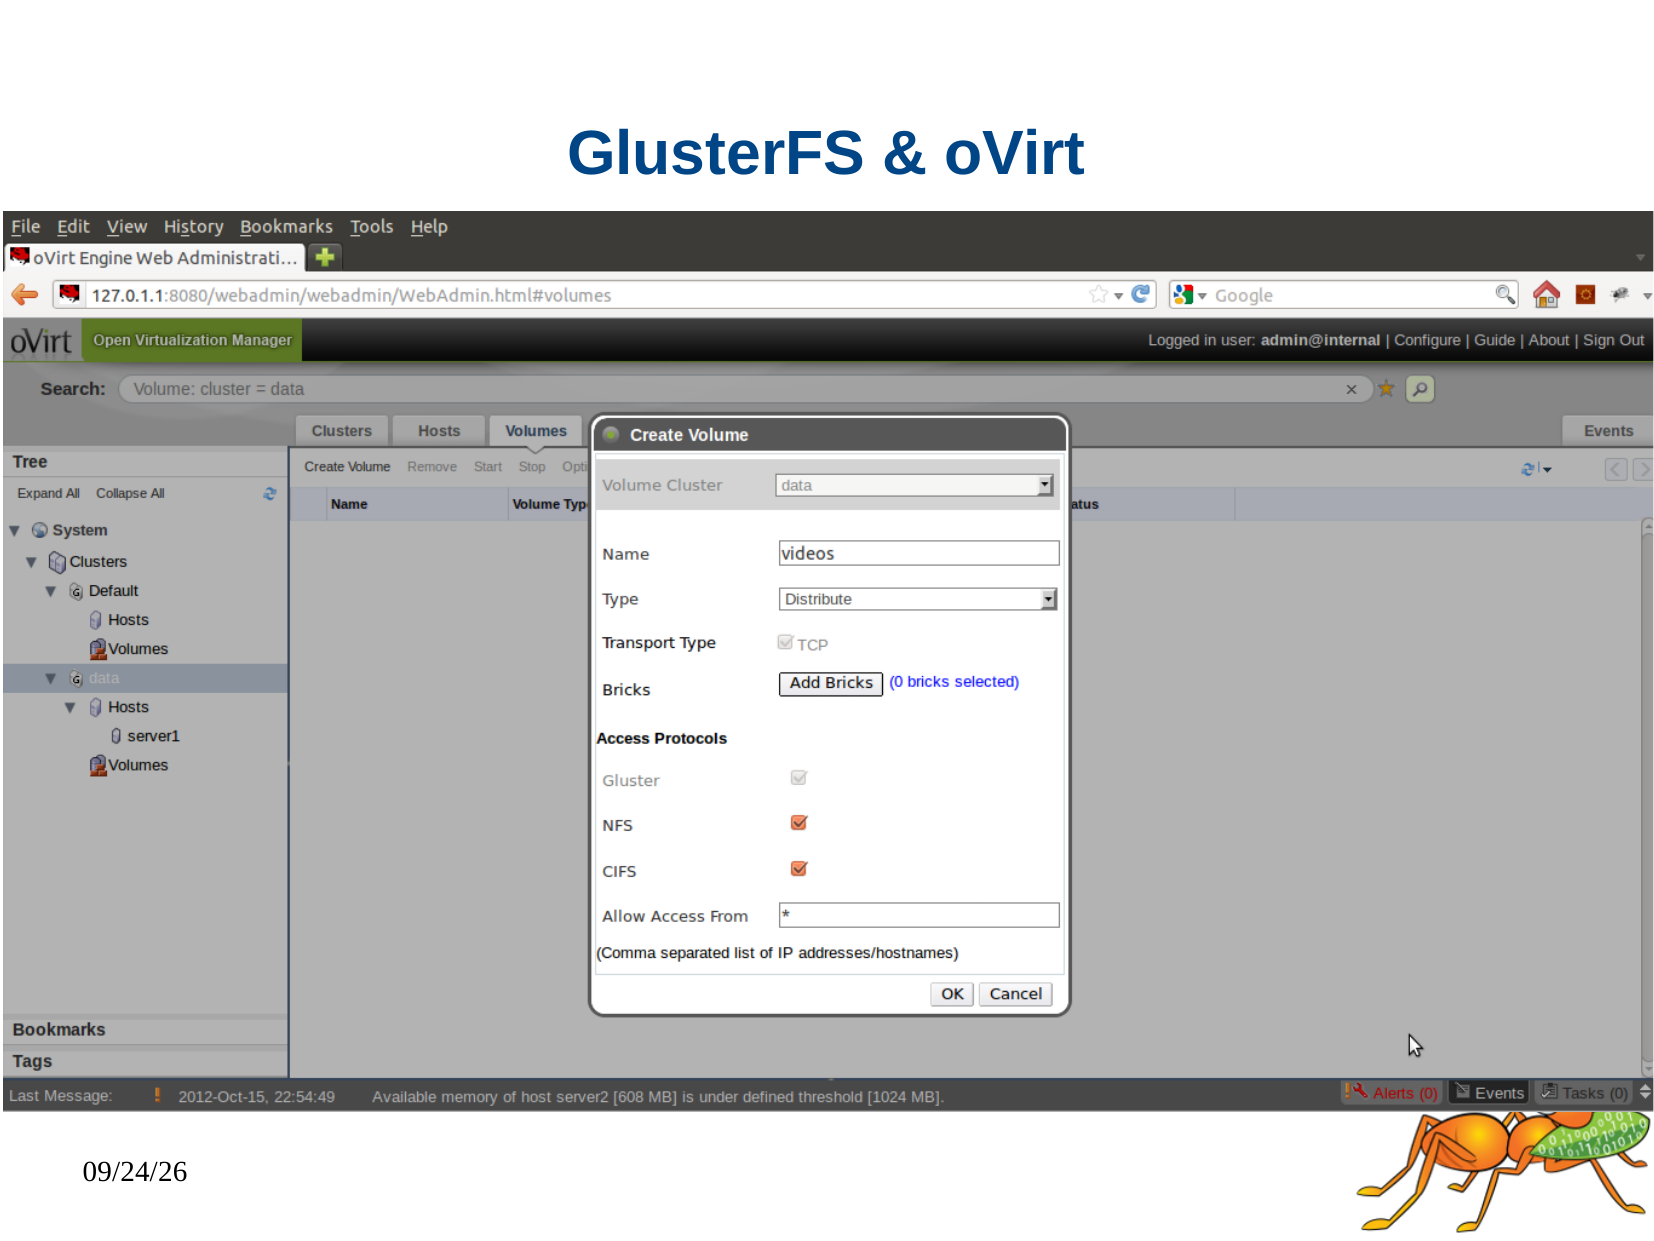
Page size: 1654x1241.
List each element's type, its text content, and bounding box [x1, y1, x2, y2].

title GlusterFS & oVirt [82, 49, 1571, 211]
picture [3, 211, 1654, 1235]
